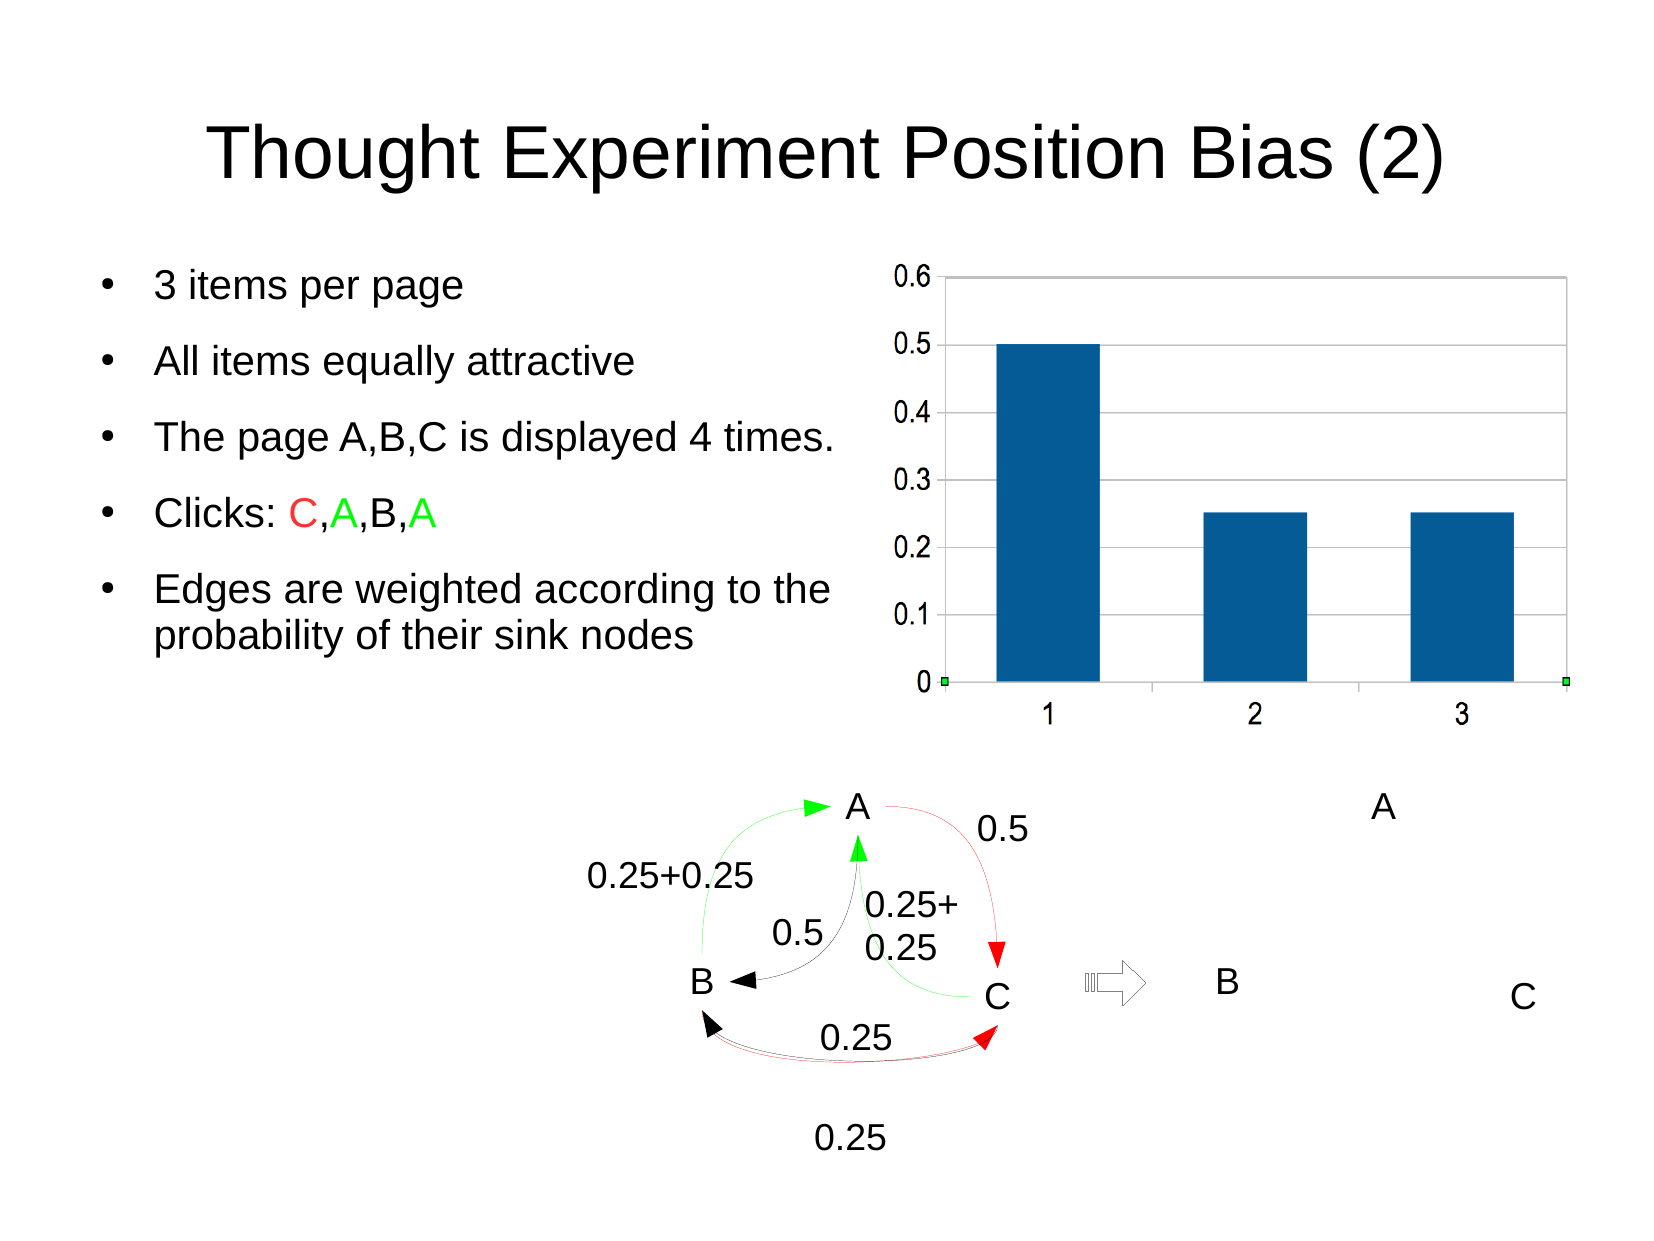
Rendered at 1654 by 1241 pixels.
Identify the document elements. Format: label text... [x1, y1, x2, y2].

text_box B [674, 953, 730, 1011]
picture [879, 249, 1598, 747]
text_box 0.5 [962, 799, 1044, 857]
list 3 items per page All items equally attractive The page A,B,C is displayed 4 times. Clicks: C,A,B,A Edges are weighted according to the probability of their sink nodes [82, 261, 879, 659]
text_box B [1200, 953, 1255, 1011]
text_box C [969, 968, 1027, 1026]
text_box 0.25 [805, 1008, 908, 1066]
text_box [1091, 973, 1095, 992]
text_box 0.25+ 0.25 [849, 876, 975, 976]
text_box 0.25 [799, 1108, 903, 1166]
text_box A [830, 777, 886, 835]
text_box 0.5 [757, 904, 840, 962]
text_box [1097, 960, 1146, 1006]
text_box 0.25+0.25 [572, 847, 770, 904]
text_box C [1494, 968, 1552, 1026]
text_box A [1356, 777, 1411, 835]
title Thought Experiment Position Bias (2) [82, 49, 1571, 257]
text_box [1085, 973, 1089, 992]
